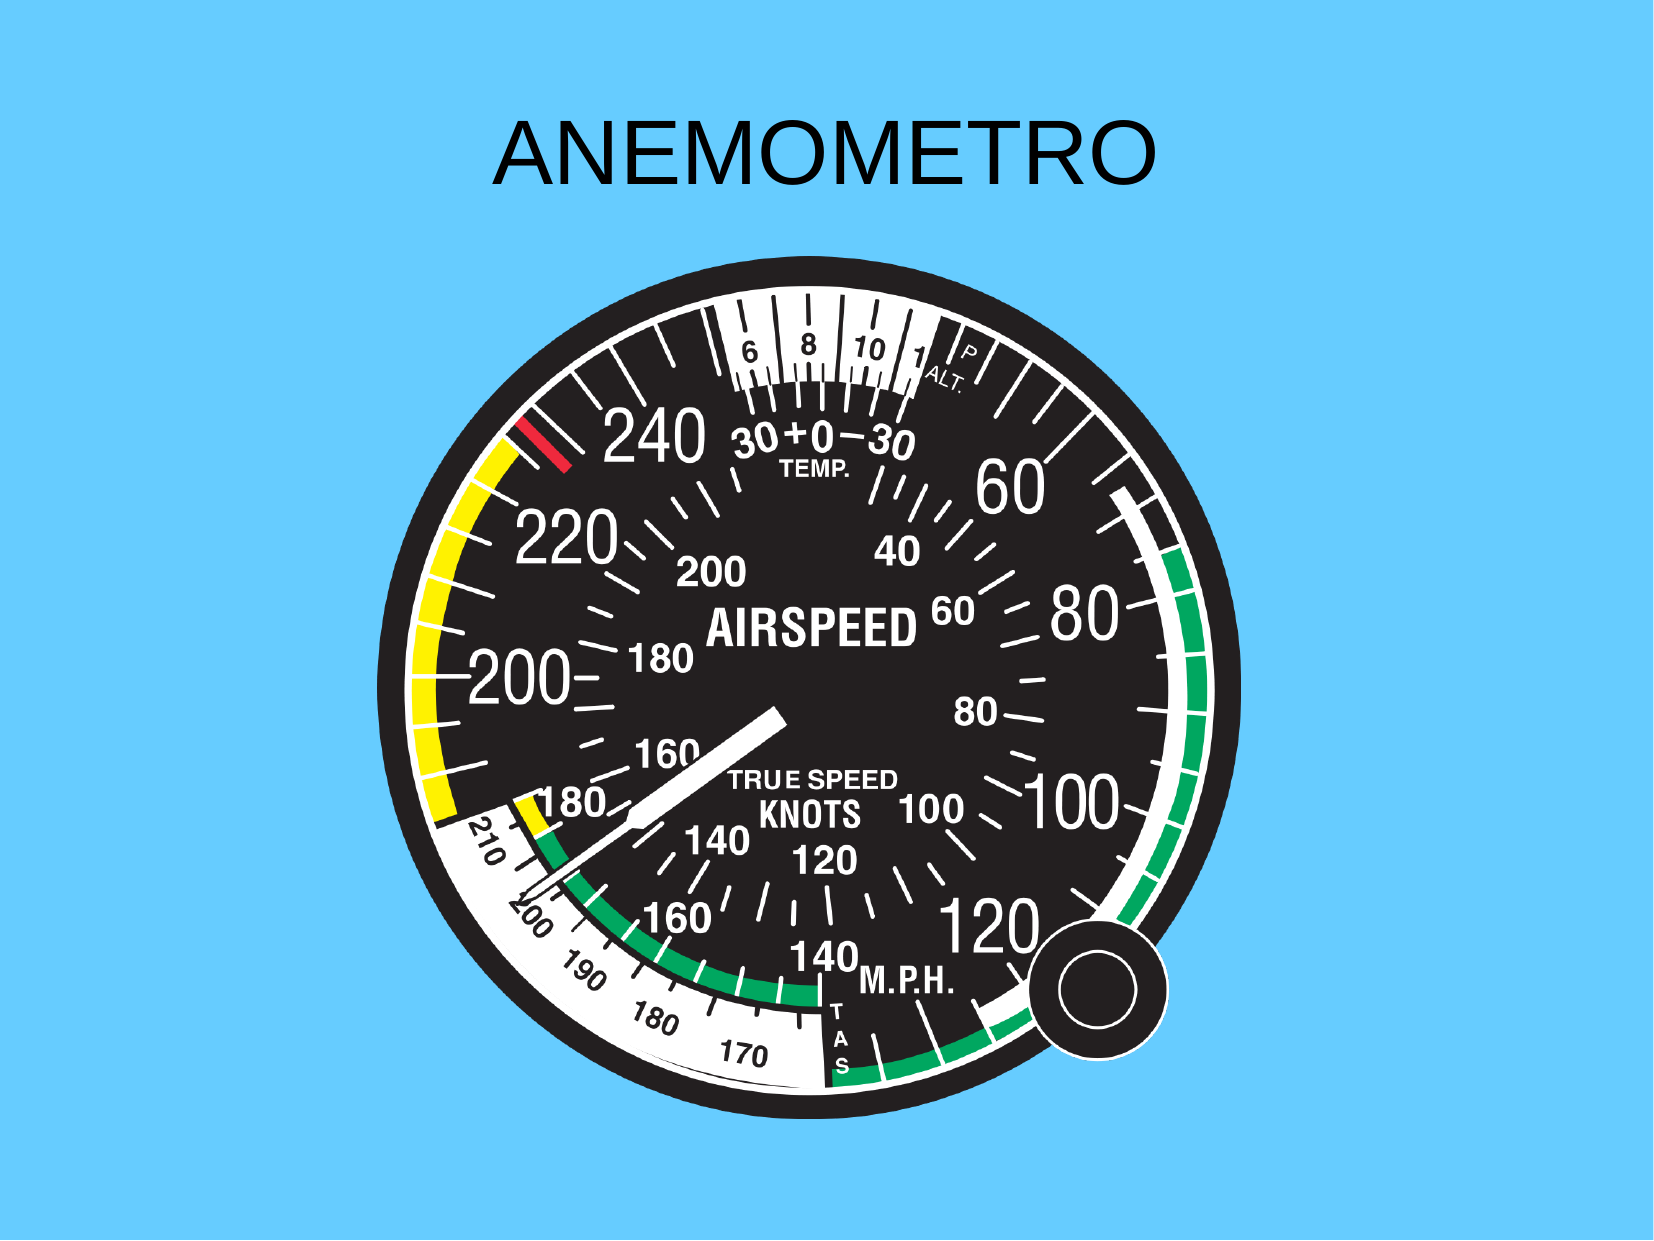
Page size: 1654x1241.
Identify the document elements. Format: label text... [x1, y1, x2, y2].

title ANEMOMETRO [82, 49, 1571, 257]
picture [377, 256, 1241, 1119]
